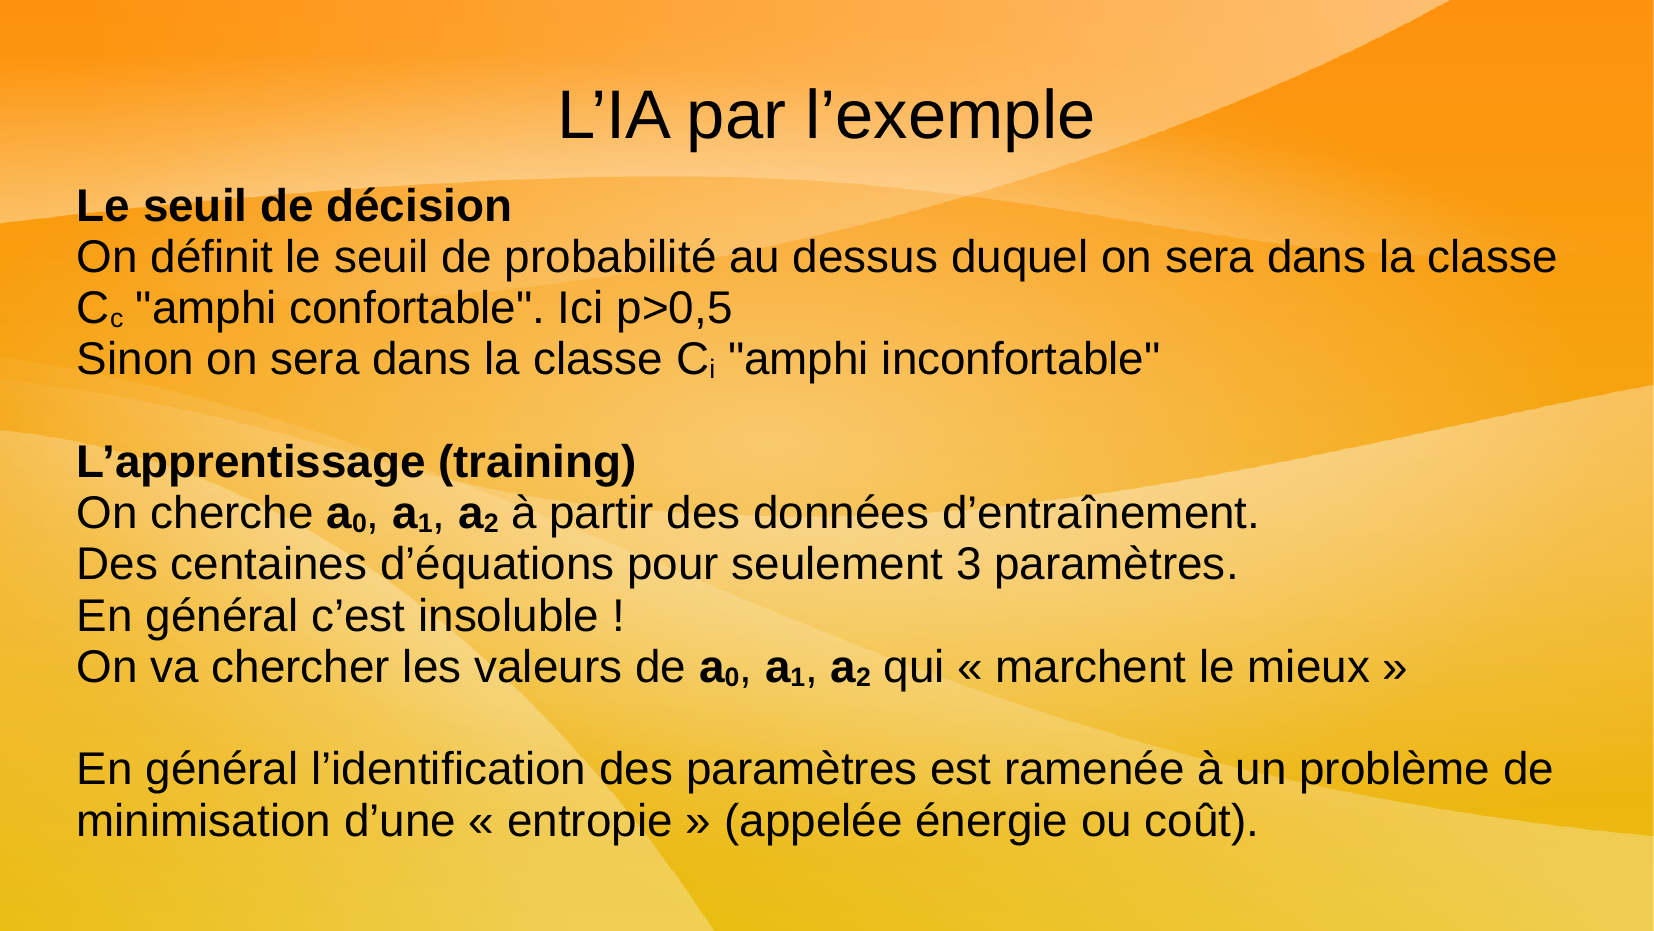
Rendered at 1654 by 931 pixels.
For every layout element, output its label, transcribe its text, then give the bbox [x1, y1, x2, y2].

subtitle Le seuil de décision On définit le seuil de probabilité au dessus duquel on sera dans la classe Cc "amphi confortable". Ici p>0,5 Sinon on sera dans la classe Ci "amphi inconfortable" L’apprentissage (training) On cherche a0, a1, a2 à partir des données d’entraînement. Des centaines d’équations pour seulement 3 paramètres. En général c’est insoluble ! On va chercher les valeurs de a0, a1, a2 qui « marchent le mieux » En général l’identification des paramètres est ramenée à un problème de minimisation d’une « entropie » (appelée énergie ou coût). [76, 179, 1565, 928]
title L’IA par l’exemple [82, 37, 1571, 193]
picture [0, 0, 1654, 931]
